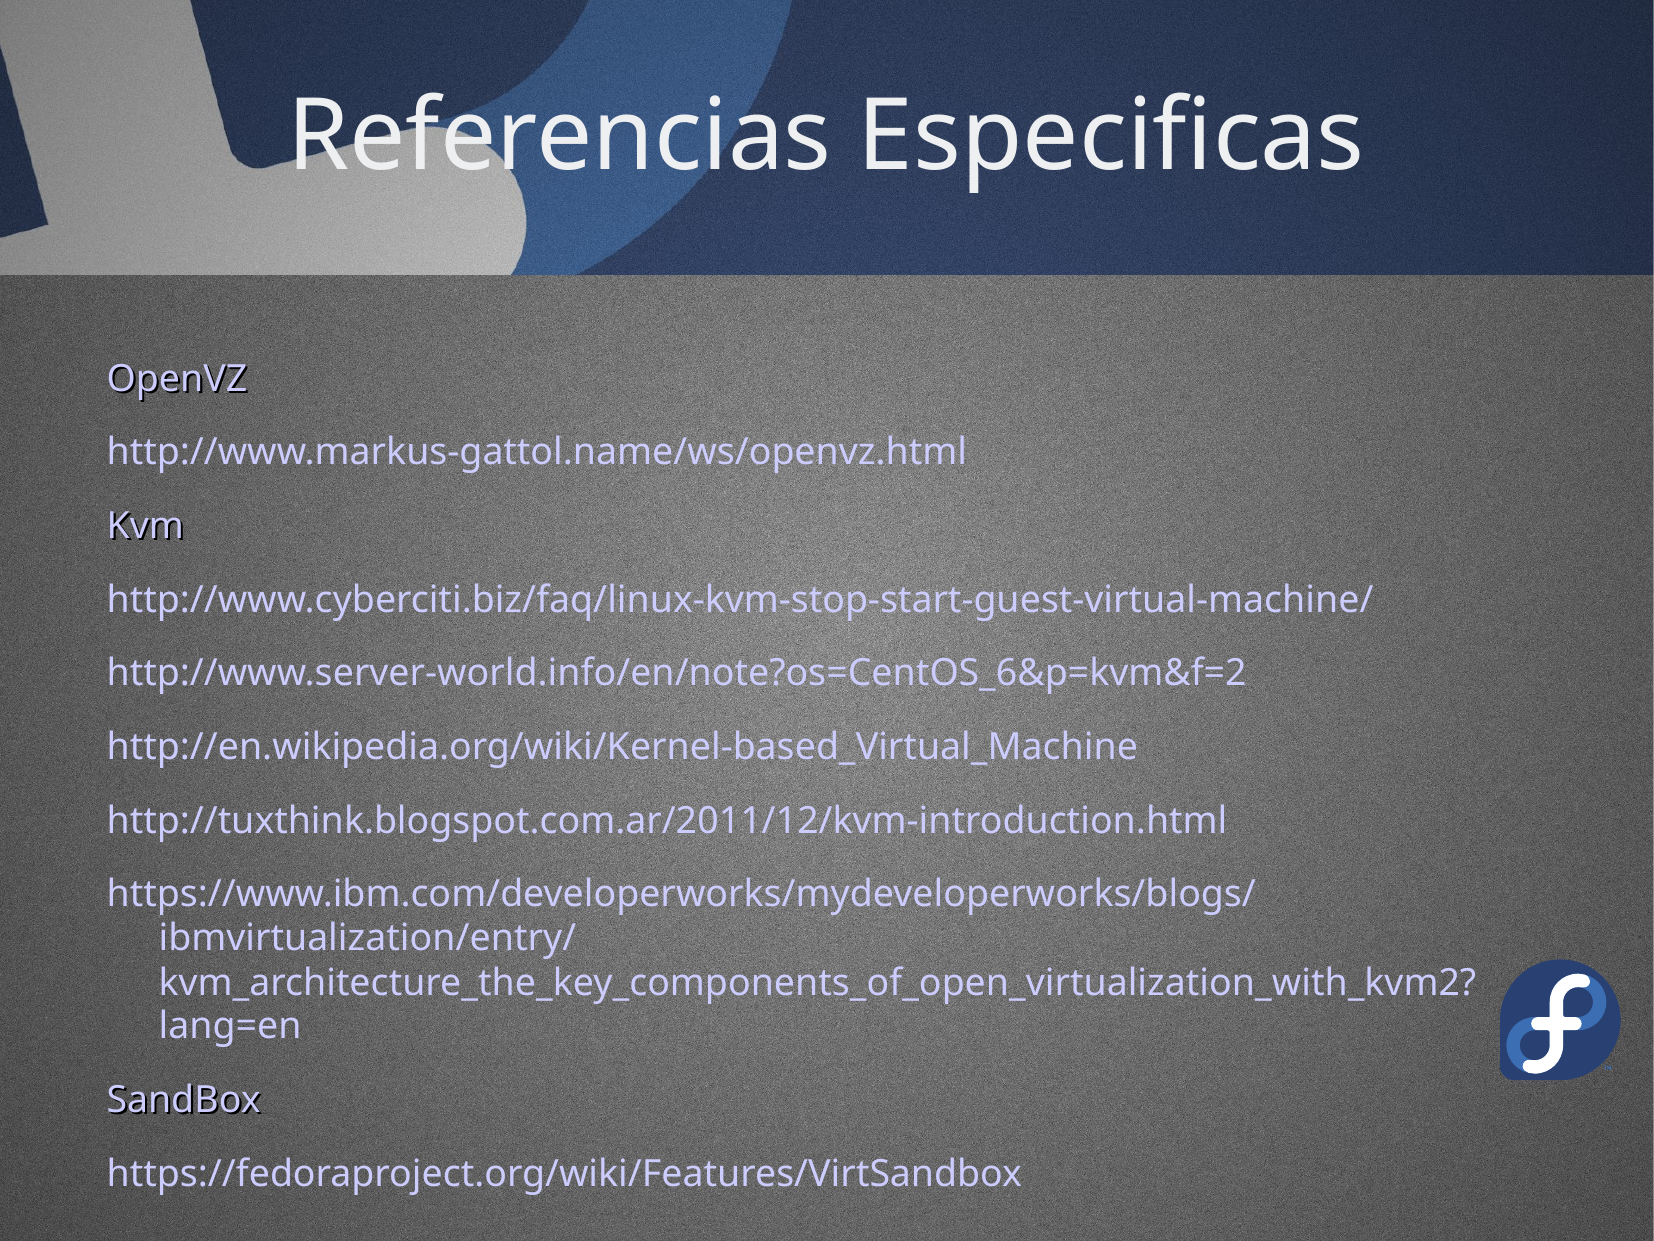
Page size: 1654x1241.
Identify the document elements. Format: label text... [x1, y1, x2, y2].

picture [0, 0, 1654, 1241]
text_box Referencias Especificas [88, 29, 1565, 237]
text_box OpenVZ http://www.markus-gattol.name/ws/openvz.html Kvm http://www.cyberciti.biz/faq/linux-kvm-stop-start-guest-virtual-machine/ http://www.server-world.info/en/note?os=CentOS_6&p=kvm&f=2 http://en.wikipedia.org/wiki/Kernel-based_Virtual_Machine http://tuxthink.blogspot.com.ar/2011/12/kvm-introduction.html https://www.ibm.com/developerworks/mydeveloperworks/blogs/ibmvirtualization/entry/kvm_architecture_the_key_components_of_open_virtualization_with_kvm2?lang=en SandBox https://fedoraproject.org/wiki/Features/VirtSandbox [88, 354, 1565, 1064]
